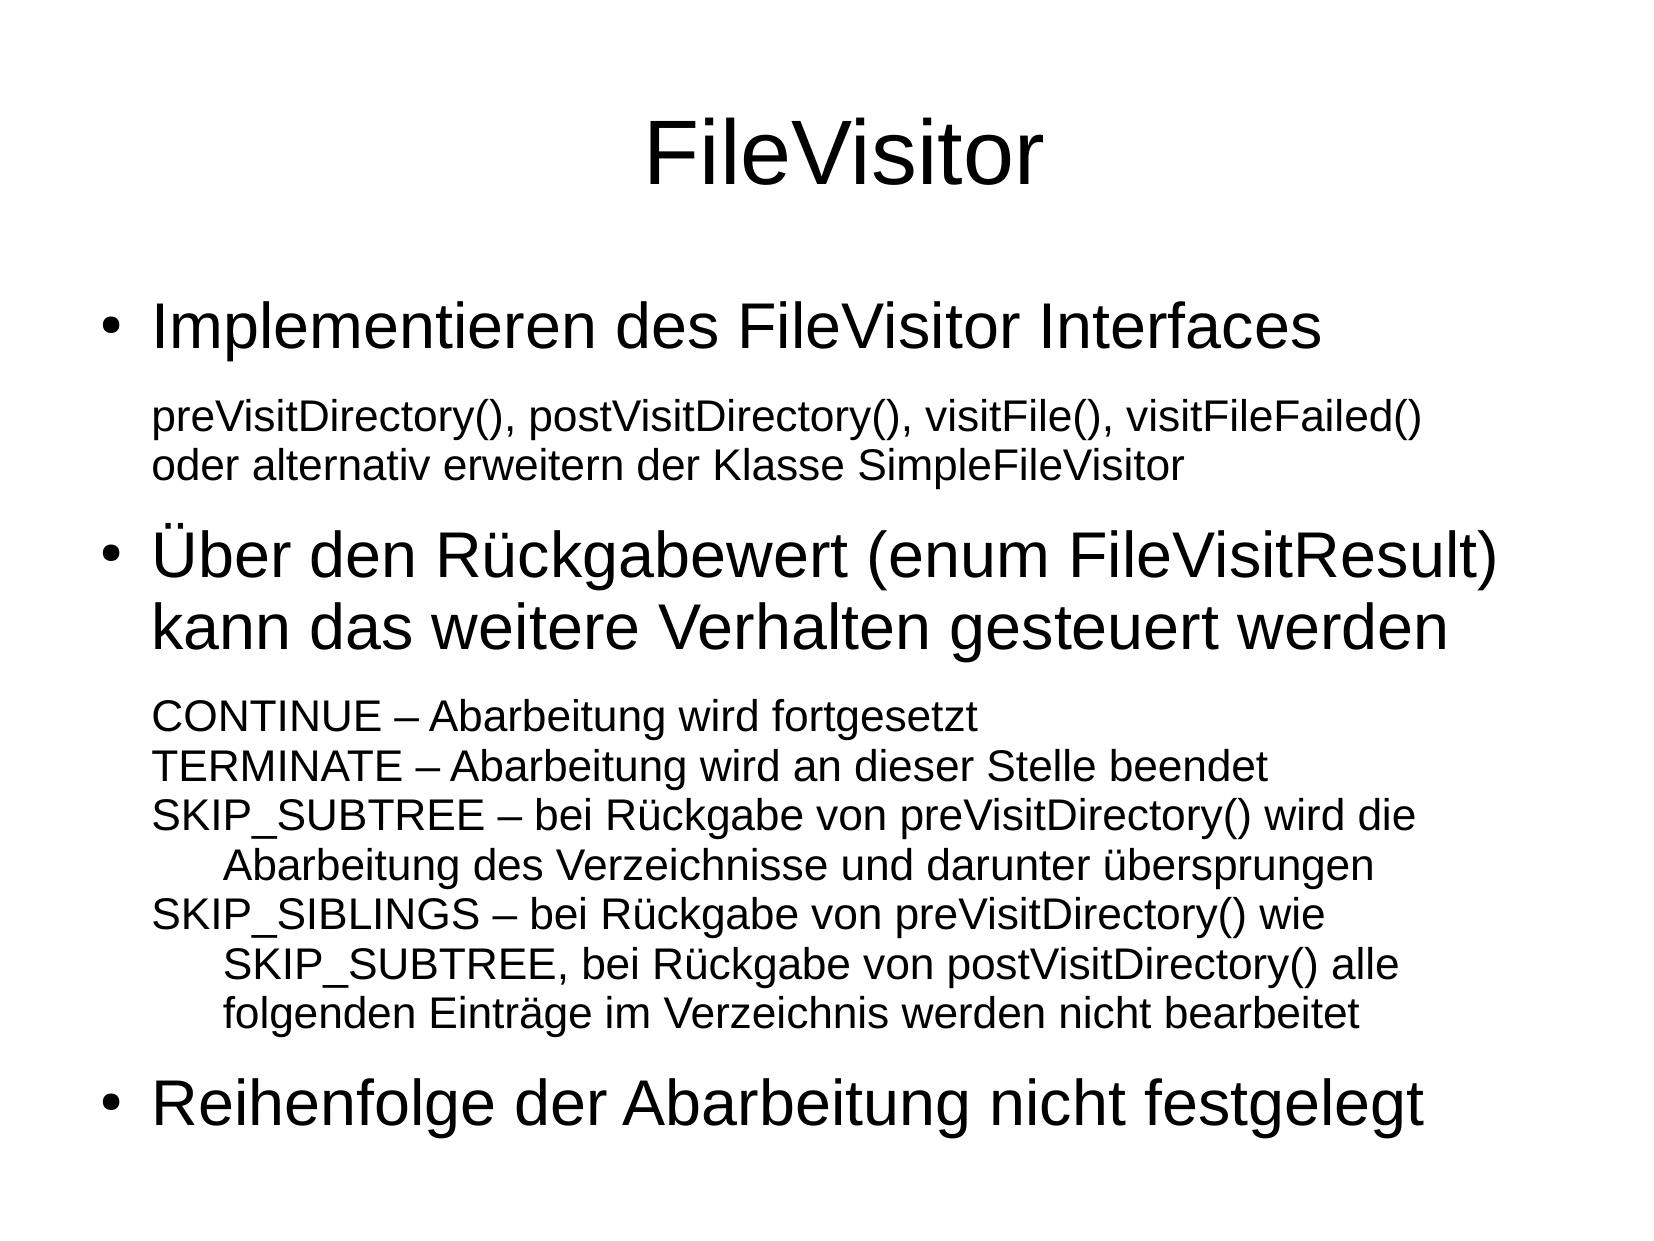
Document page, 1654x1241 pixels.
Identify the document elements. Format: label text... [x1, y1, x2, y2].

title FileVisitor [82, 49, 1571, 257]
list Implementieren des FileVisitor Interfaces preVisitDirectory(), postVisitDirectory(), visitFile(), visitFileFailed() oder alternativ erweitern der Klasse SimpleFileVisitor Über den Rückgabewert (enum FileVisitResult) kann das weitere Verhalten gesteuert werden CONTINUE – Abarbeitung wird fortgesetzt TERMINATE – Abarbeitung wird an dieser Stelle beendet SKIP_SUBTREE – bei Rückgabe von preVisitDirectory() wird die Abarbeitung des Verzeichnisse und darunter übersprungen SKIP_SIBLINGS – bei Rückgabe von preVisitDirectory() wie SKIP_SUBTREE, bei Rückgabe von postVisitDirectory() alle folgenden Einträge im Verzeichnis werden nicht bearbeitet Reihenfolge der Abarbeitung nicht festgelegt [82, 290, 1571, 1146]
